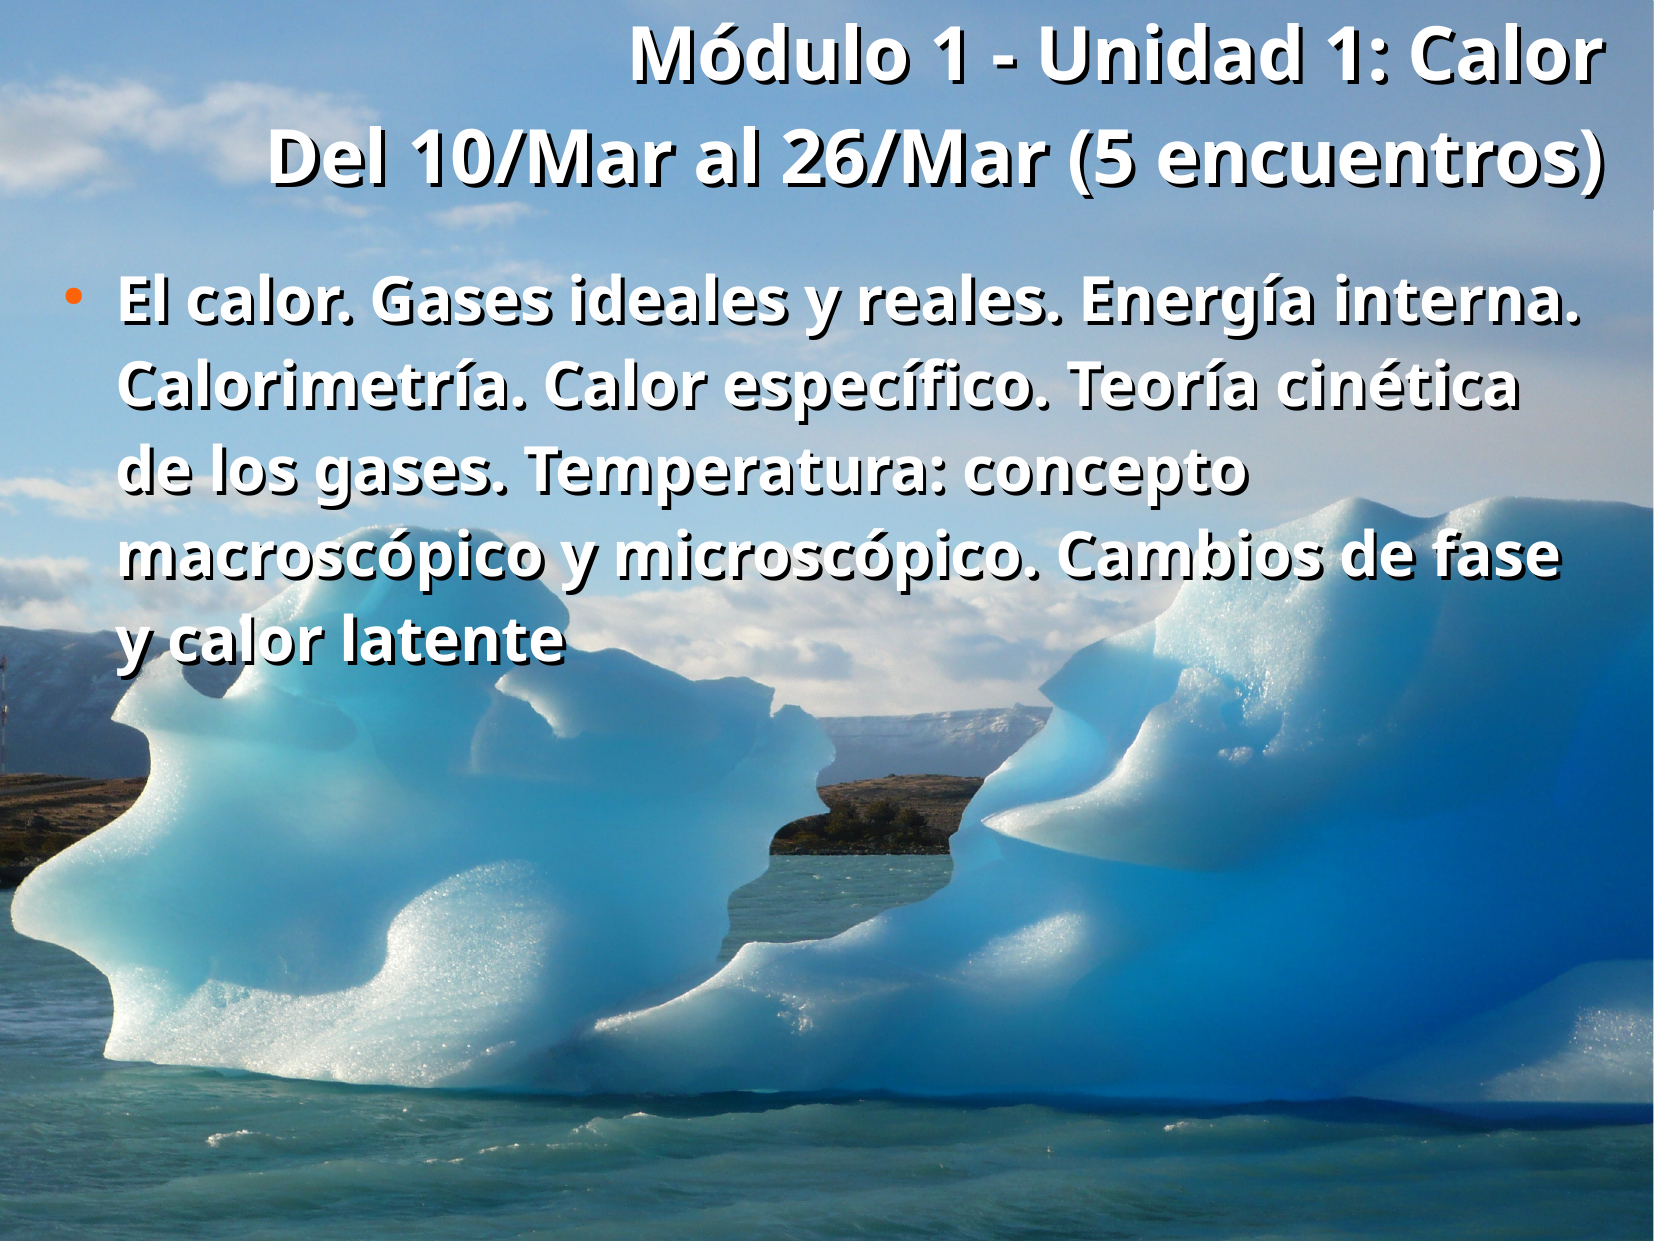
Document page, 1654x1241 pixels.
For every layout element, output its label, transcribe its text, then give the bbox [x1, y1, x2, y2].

title Módulo 1 - Unidad 1: Calor Del 10/Mar al 26/Mar (5 encuentros) [45, 11, 1606, 195]
list El calor. Gases ideales y reales. Energía interna. Calorimetría. Calor específico. Teoría cinética de los gases. Temperatura: concepto macroscópico y microscópico. Cambios de fase y calor latente [45, 255, 1606, 1156]
picture [0, 0, 1654, 1241]
